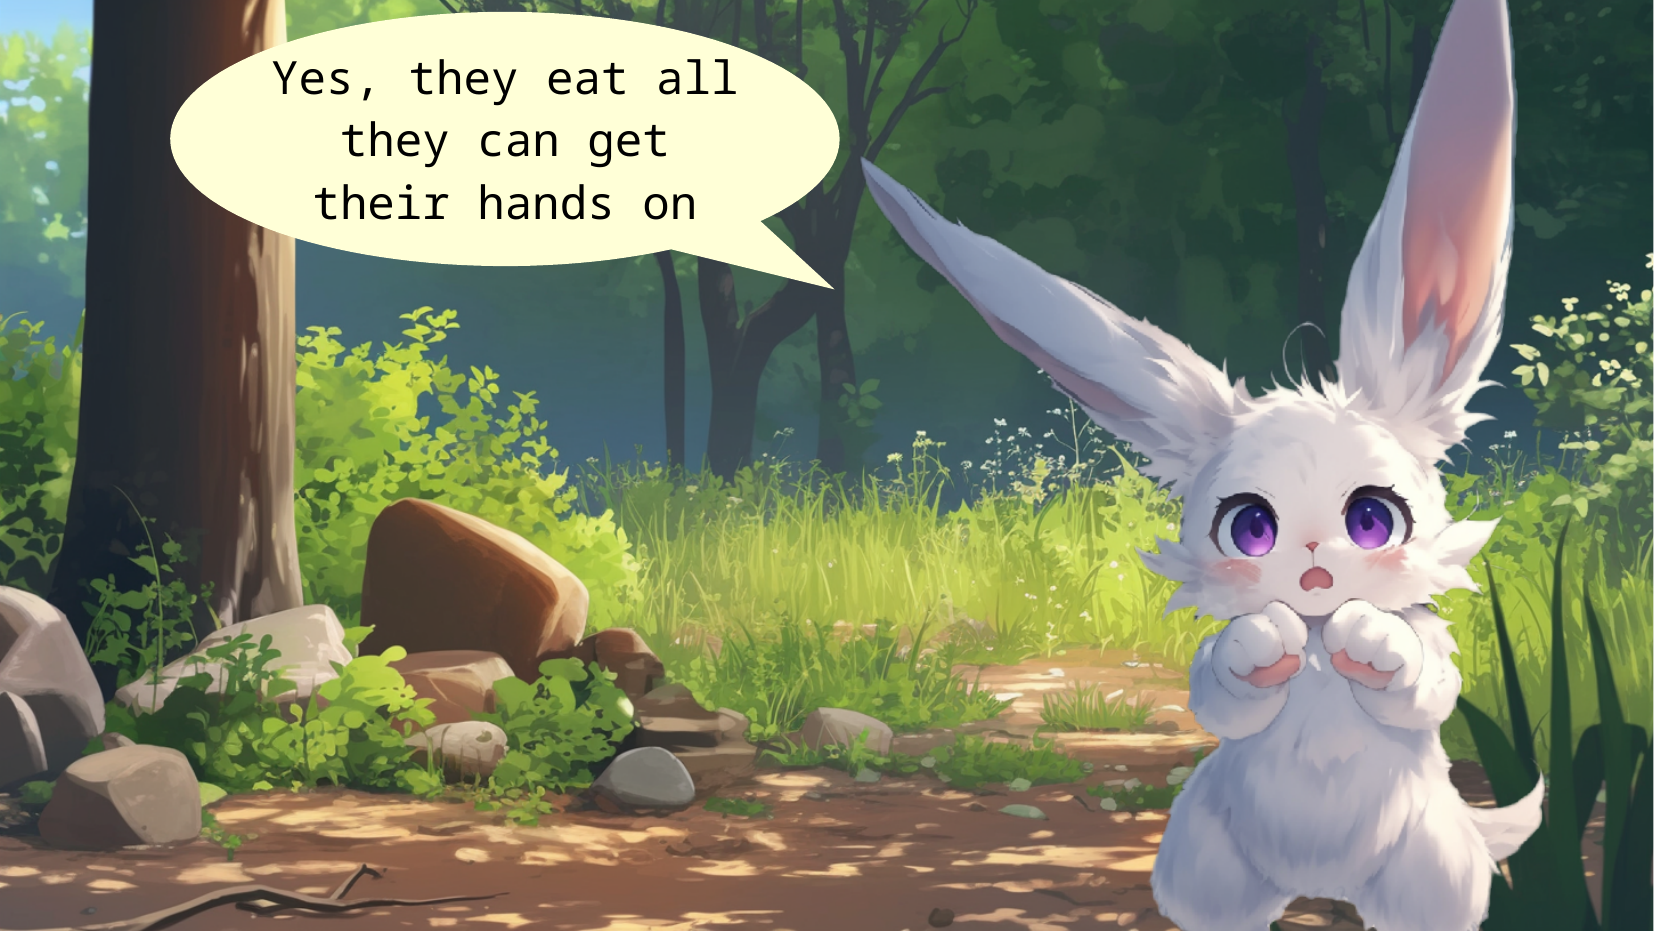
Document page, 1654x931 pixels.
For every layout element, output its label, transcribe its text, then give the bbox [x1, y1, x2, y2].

picture [0, 0, 1654, 931]
text_box Yes, they eat all they can get their hands on [170, 11, 840, 290]
